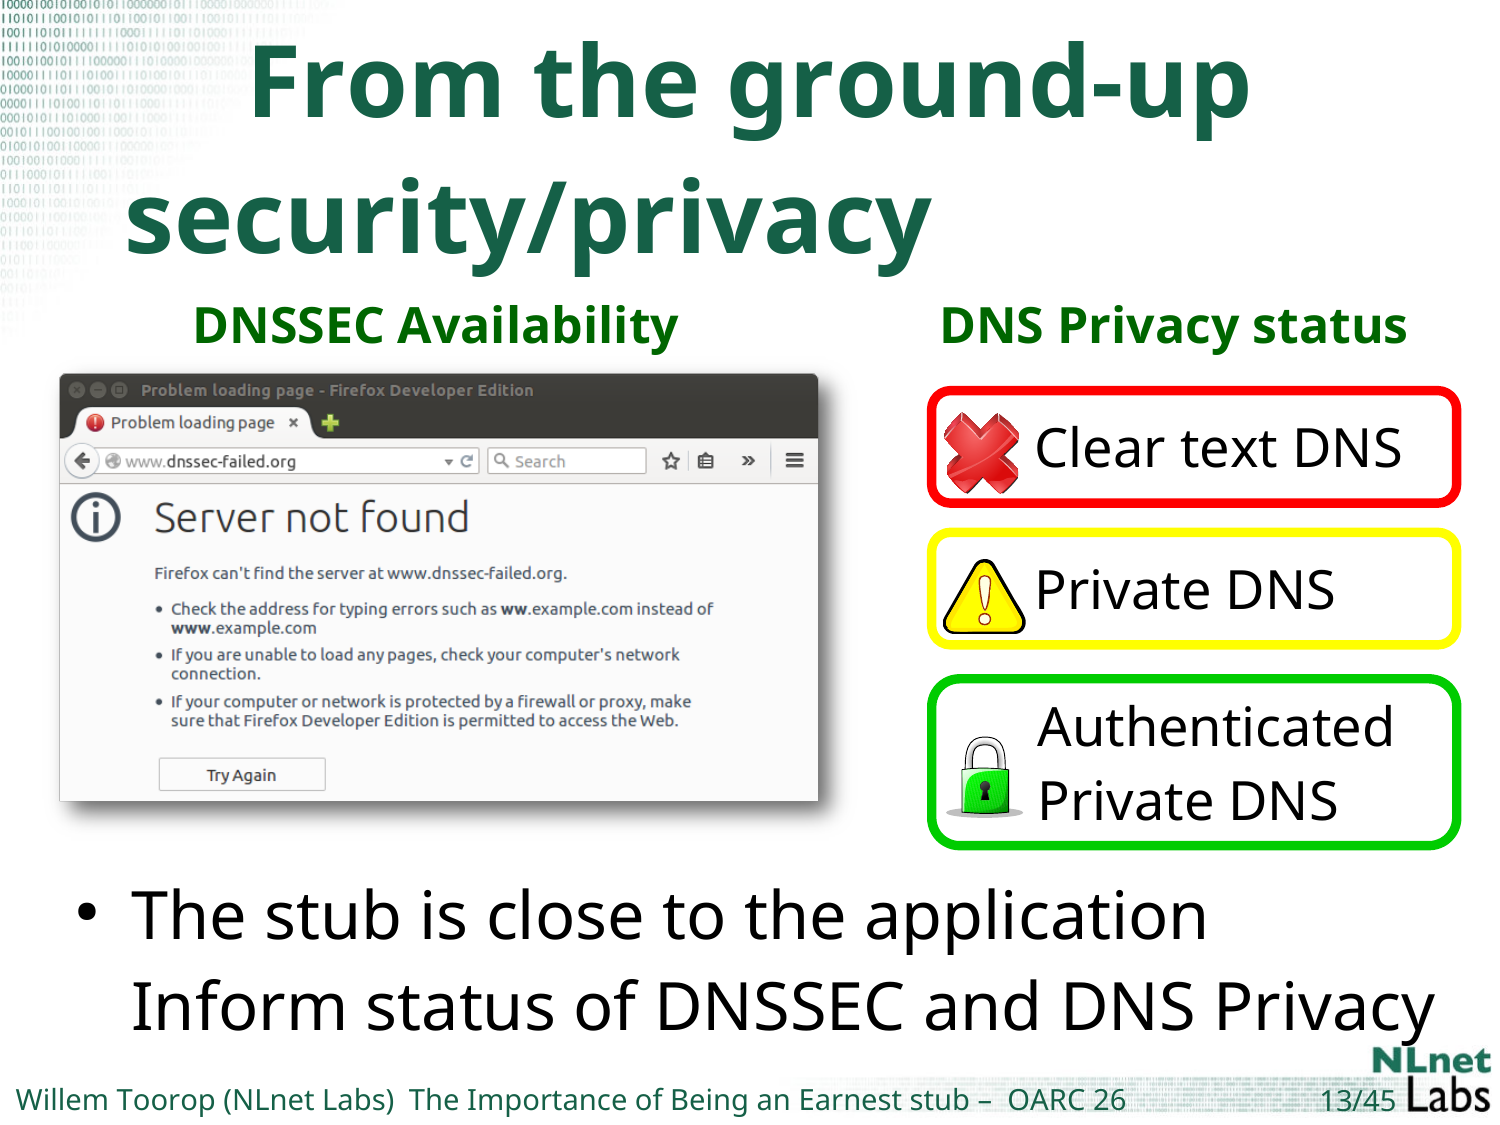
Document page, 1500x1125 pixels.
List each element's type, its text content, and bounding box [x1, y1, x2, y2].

text_box X Clear text DNS [931, 390, 1457, 504]
picture [939, 409, 1025, 504]
title From the ground-up security/privacy [75, 31, 1425, 263]
picture [774, 1037, 1492, 1124]
picture [0, 0, 885, 867]
list The stub is close to the application Inform status of DNSSEC and DNS Privacy [75, 868, 1463, 1066]
picture [943, 558, 1027, 634]
text_box DNS Privacy status [924, 282, 1475, 355]
text_box X Private DNS [931, 532, 1457, 645]
text_box DNSSEC Availability [177, 282, 728, 356]
picture [937, 722, 1032, 833]
text_box X Authenticated X Private DNS [931, 678, 1457, 846]
